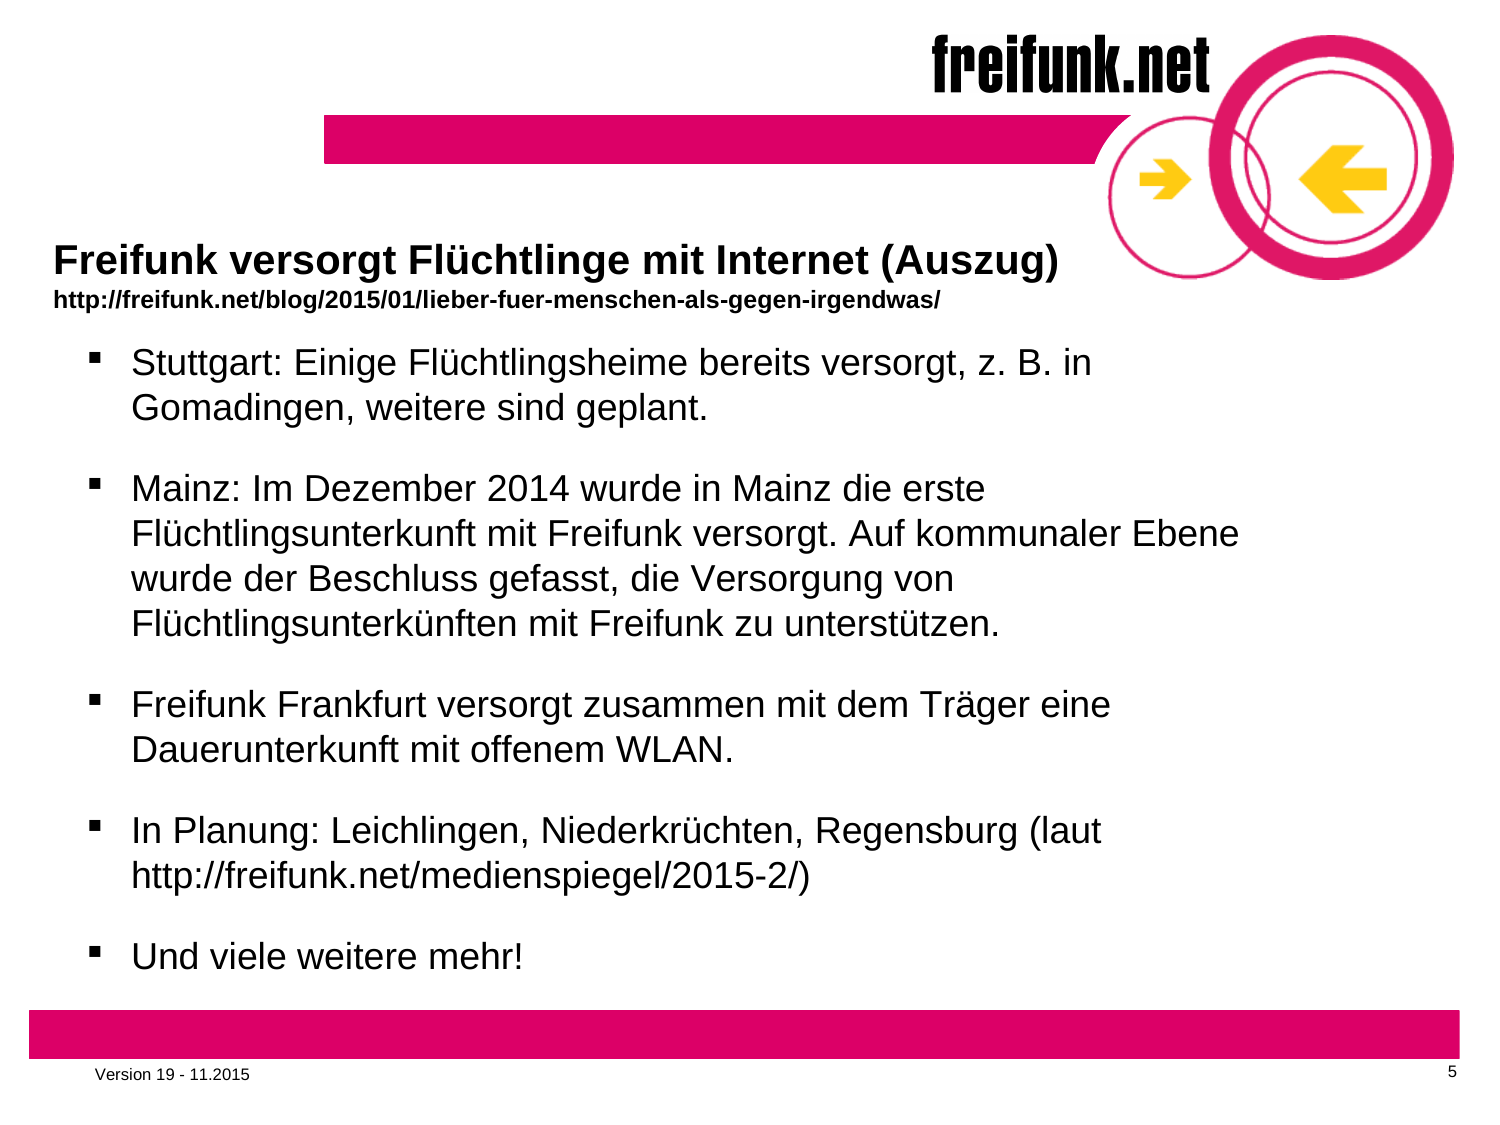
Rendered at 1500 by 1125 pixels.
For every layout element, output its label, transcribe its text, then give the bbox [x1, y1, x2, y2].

text_box Stuttgart: Einige Flüchtlingsheime bereits versorgt, z. B. in Gomadingen, weitere sind geplant. Mainz: Im Dezember 2014 wurde in Mainz die erste Flüchtlingsunterkunft mit Freifunk versorgt. Auf kommunaler Ebene wurde der Beschluss gefasst, die Versorgung von Flüchtlingsunterkünften mit Freifunk zu unterstützen. Freifunk Frankfurt versorgt zusammen mit dem Träger eine Dauerunterkunft mit offenem WLAN. In Planung: Leichlingen, Niederkrüchten, Regensburg (laut http://freifunk.net/medienspiegel/2015-2/) Und viele weitere mehr! [56, 338, 1286, 987]
picture [932, 34, 1454, 280]
text_box Freifunk versorgt Flüchtlinge mit Internet (Auszug) http://freifunk.net/blog/2015/01/lieber-fuer-menschen-als-gegen-irgendwas/ [53, 233, 1107, 320]
